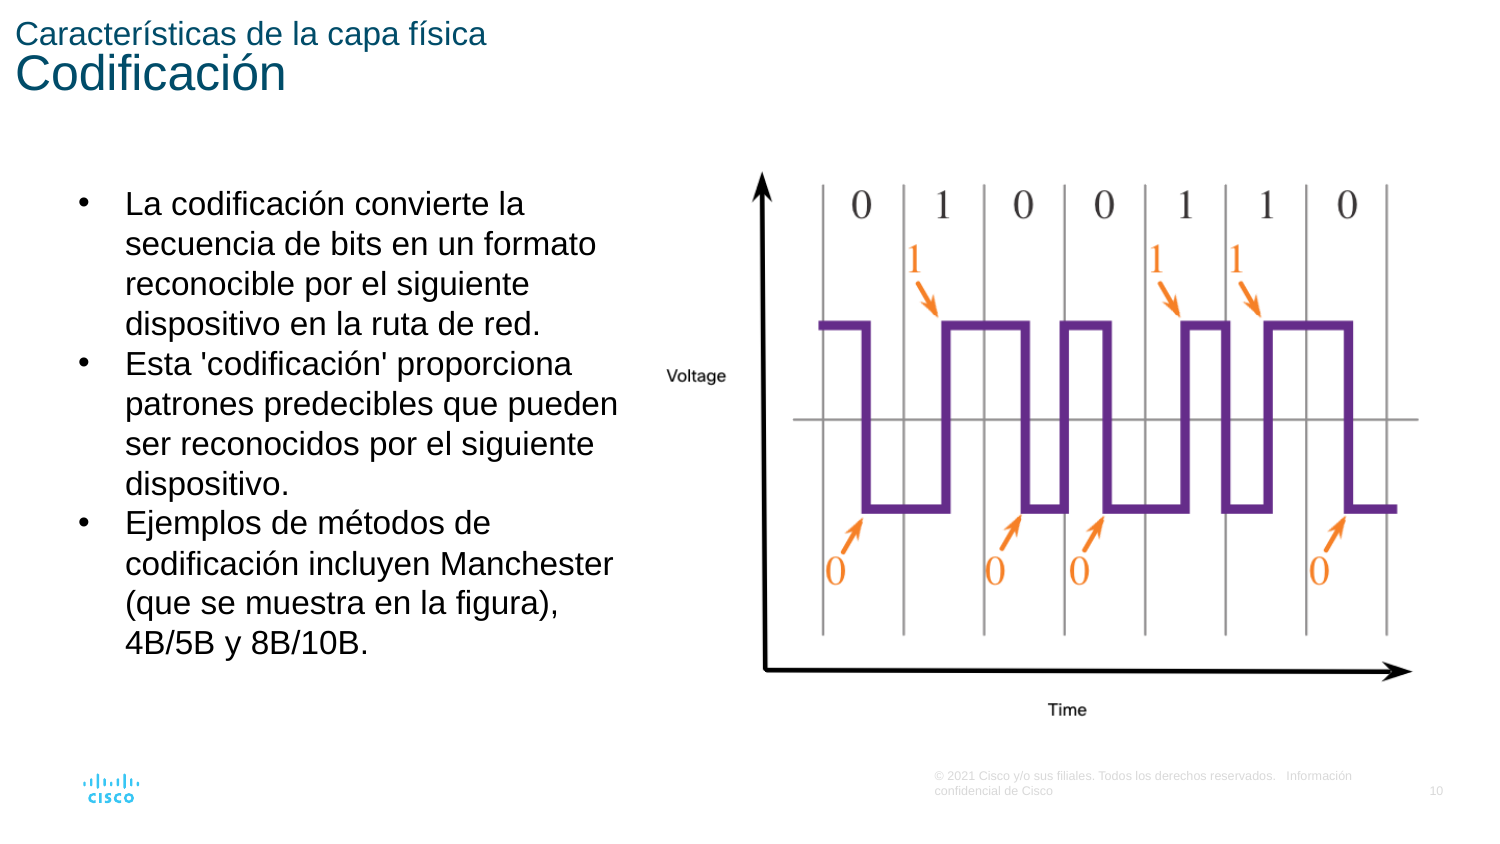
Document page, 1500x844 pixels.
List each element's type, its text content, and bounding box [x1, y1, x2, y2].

title Características de la capa física Codificación [0, 0, 1369, 121]
picture [663, 159, 1428, 724]
text_box La codificación convierte la secuencia de bits en un formato reconocible por el siguiente dispositivo en la ruta de red. Esta 'codificación' proporciona patrones predecibles que pueden ser reconocidos por el siguiente dispositivo. Ejemplos de métodos de codificación incluyen Manchester (que se muestra en la figura), 4B/5B y 8B/10B. [63, 174, 663, 669]
